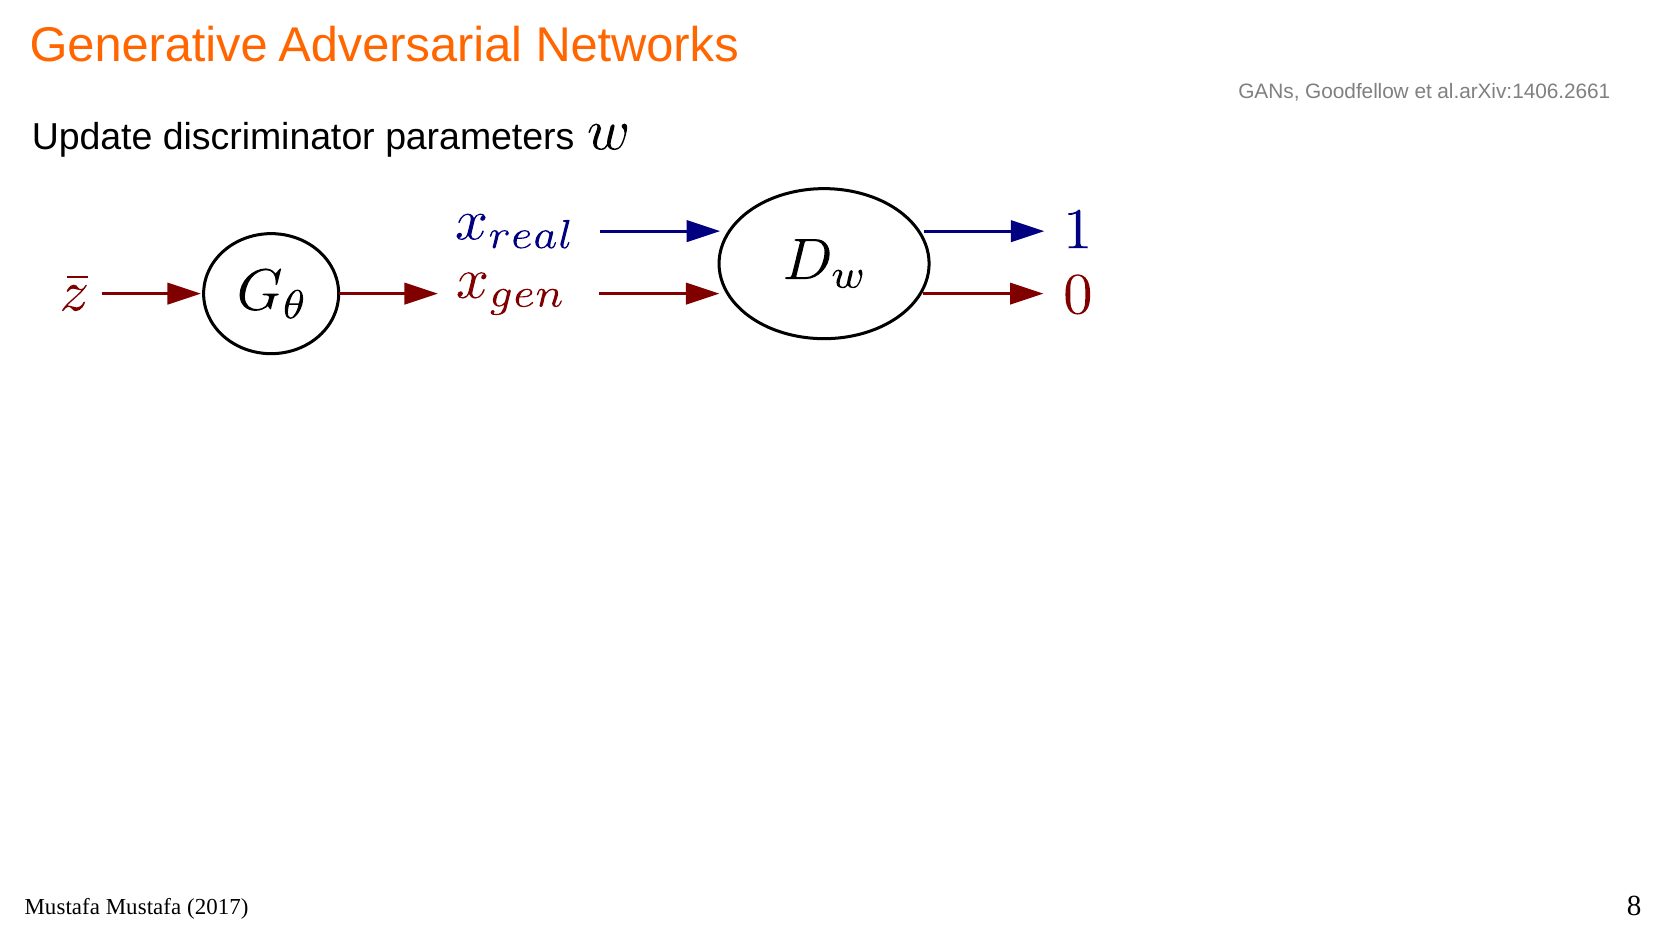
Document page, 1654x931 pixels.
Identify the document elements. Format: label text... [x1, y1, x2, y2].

text_box GANs, Goodfellow et al.arXiv:1406.2661 [1223, 72, 1636, 111]
text_box [586, 123, 631, 151]
text_box [454, 213, 573, 249]
text_box [1063, 209, 1093, 249]
text_box [236, 268, 306, 319]
text_box [1063, 274, 1093, 315]
text_box [59, 276, 93, 312]
text_box [782, 239, 866, 289]
title Generative Adversarial Networks [29, 15, 1621, 74]
text_box Update discriminator parameters [17, 108, 601, 166]
text_box [455, 272, 564, 316]
